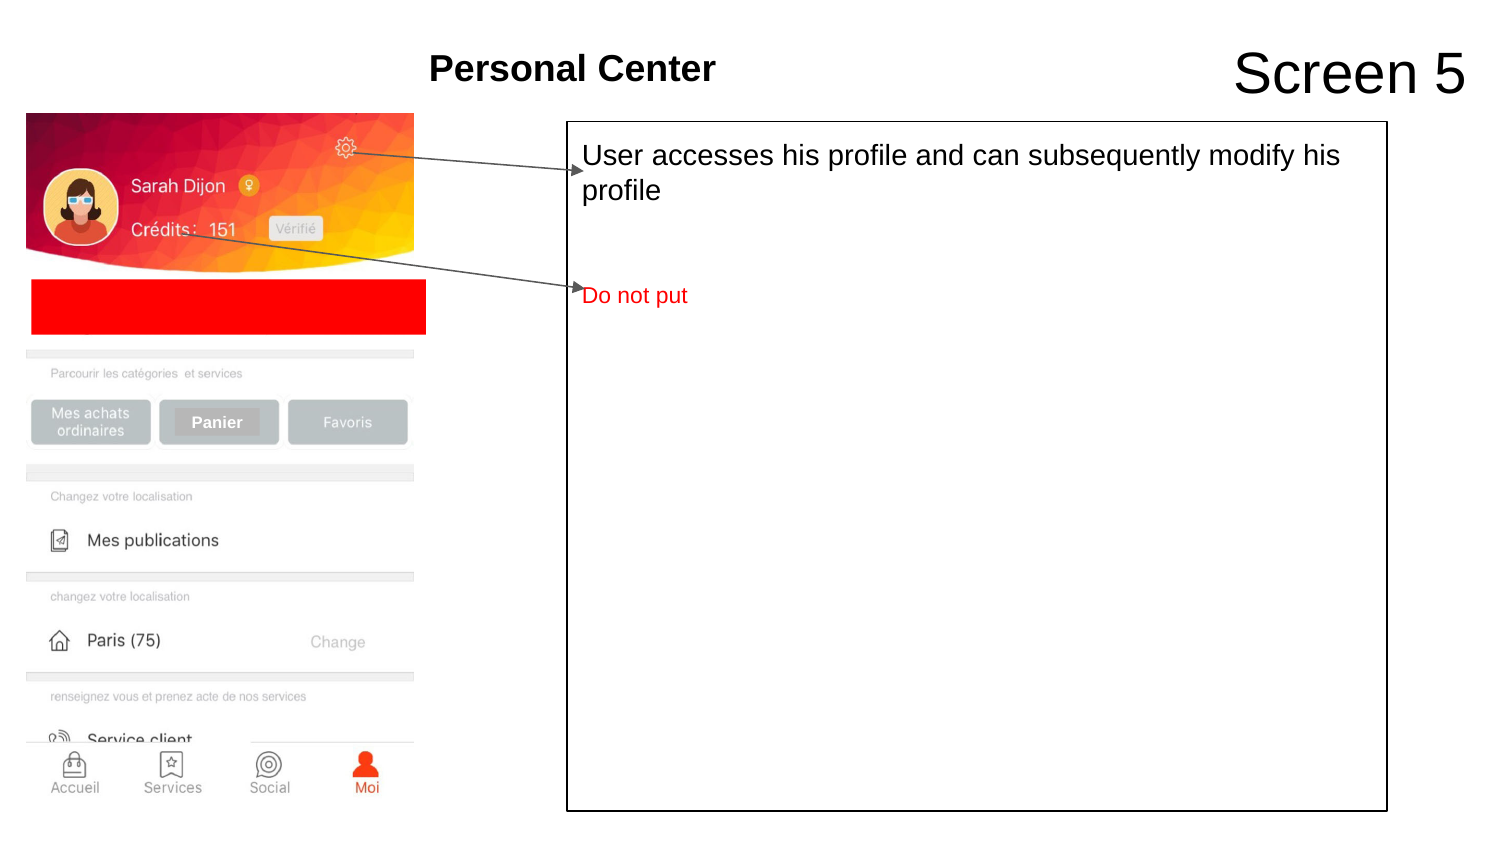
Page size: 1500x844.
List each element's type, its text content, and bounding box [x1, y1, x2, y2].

text_box User accesses his profile and can subsequently modify his profile Do not put [566, 121, 1388, 811]
text_box Panier [174, 408, 260, 436]
title Screen 5 [84, 19, 1483, 114]
picture [26, 113, 414, 804]
text_box [31, 279, 426, 335]
